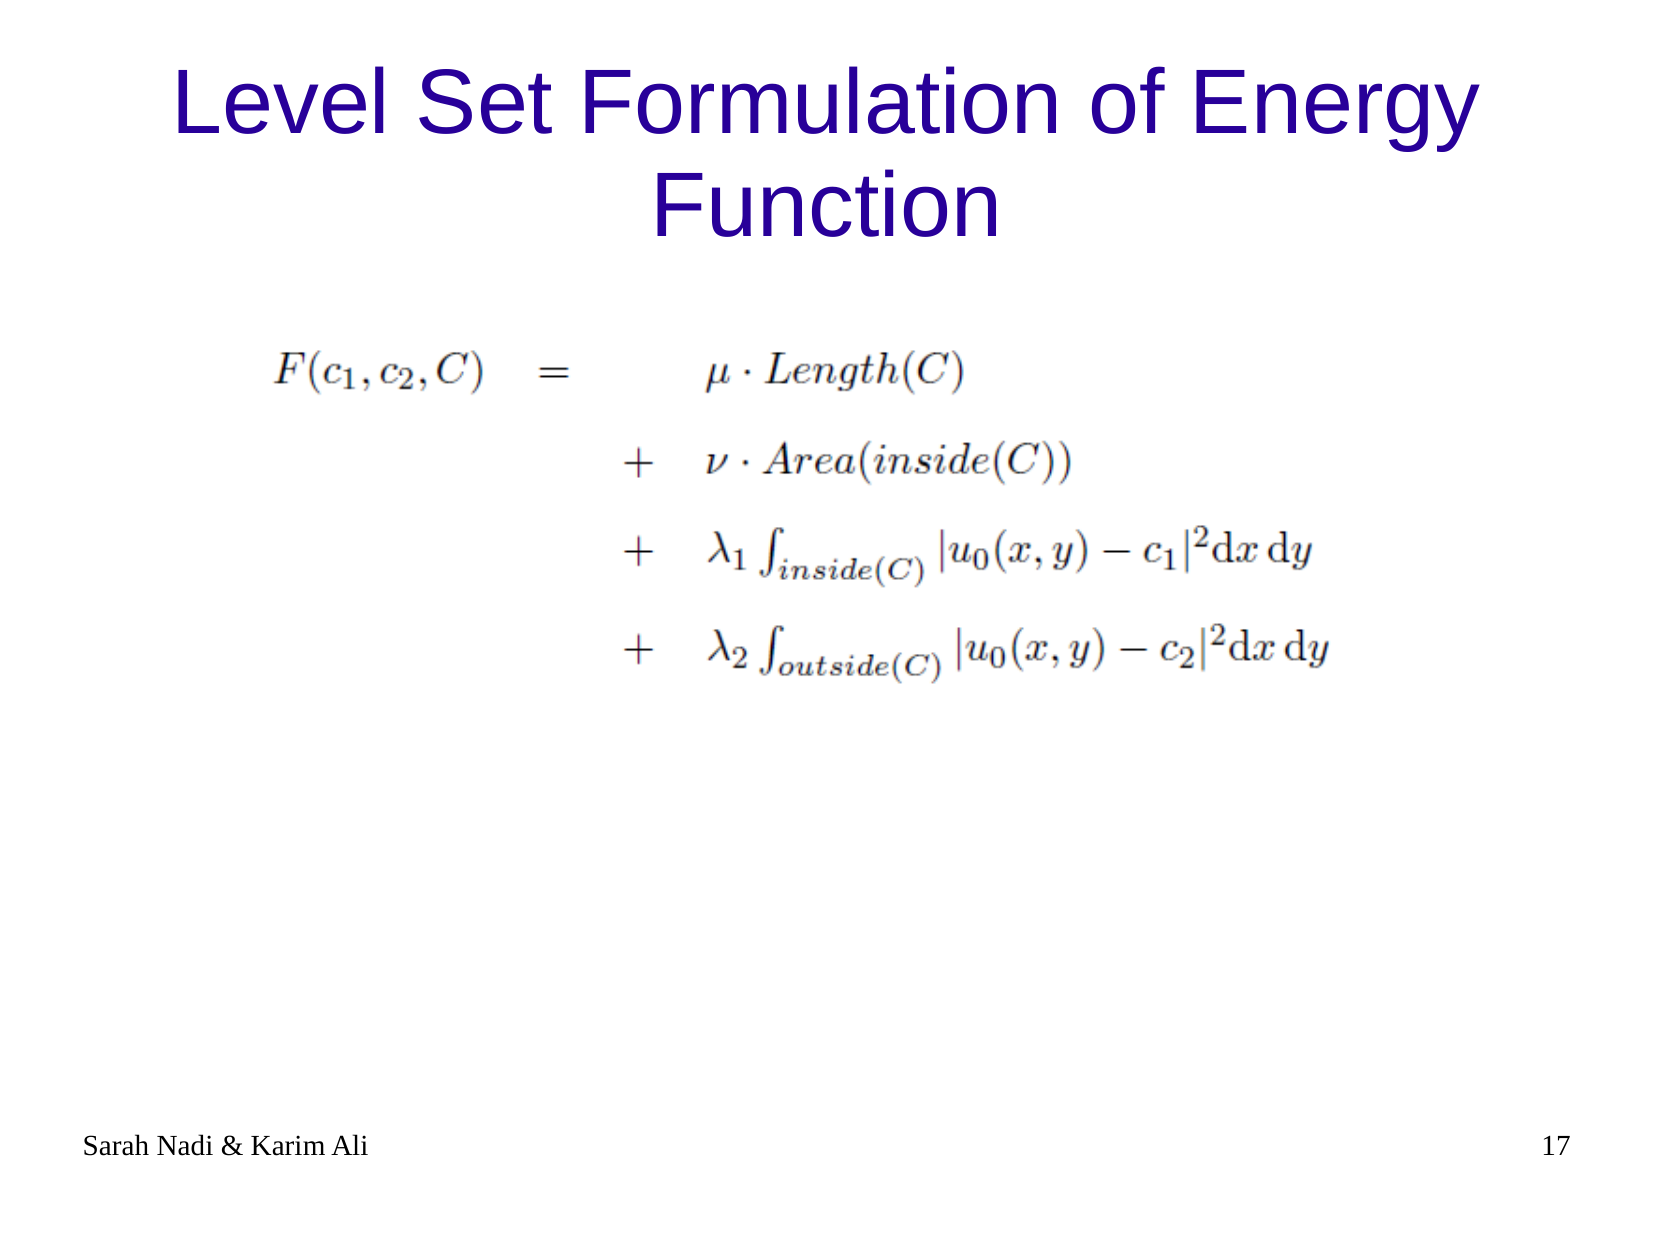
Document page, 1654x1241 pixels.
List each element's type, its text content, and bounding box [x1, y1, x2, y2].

picture [271, 324, 1344, 703]
title Level Set Formulation of Energy Function [82, 49, 1571, 257]
